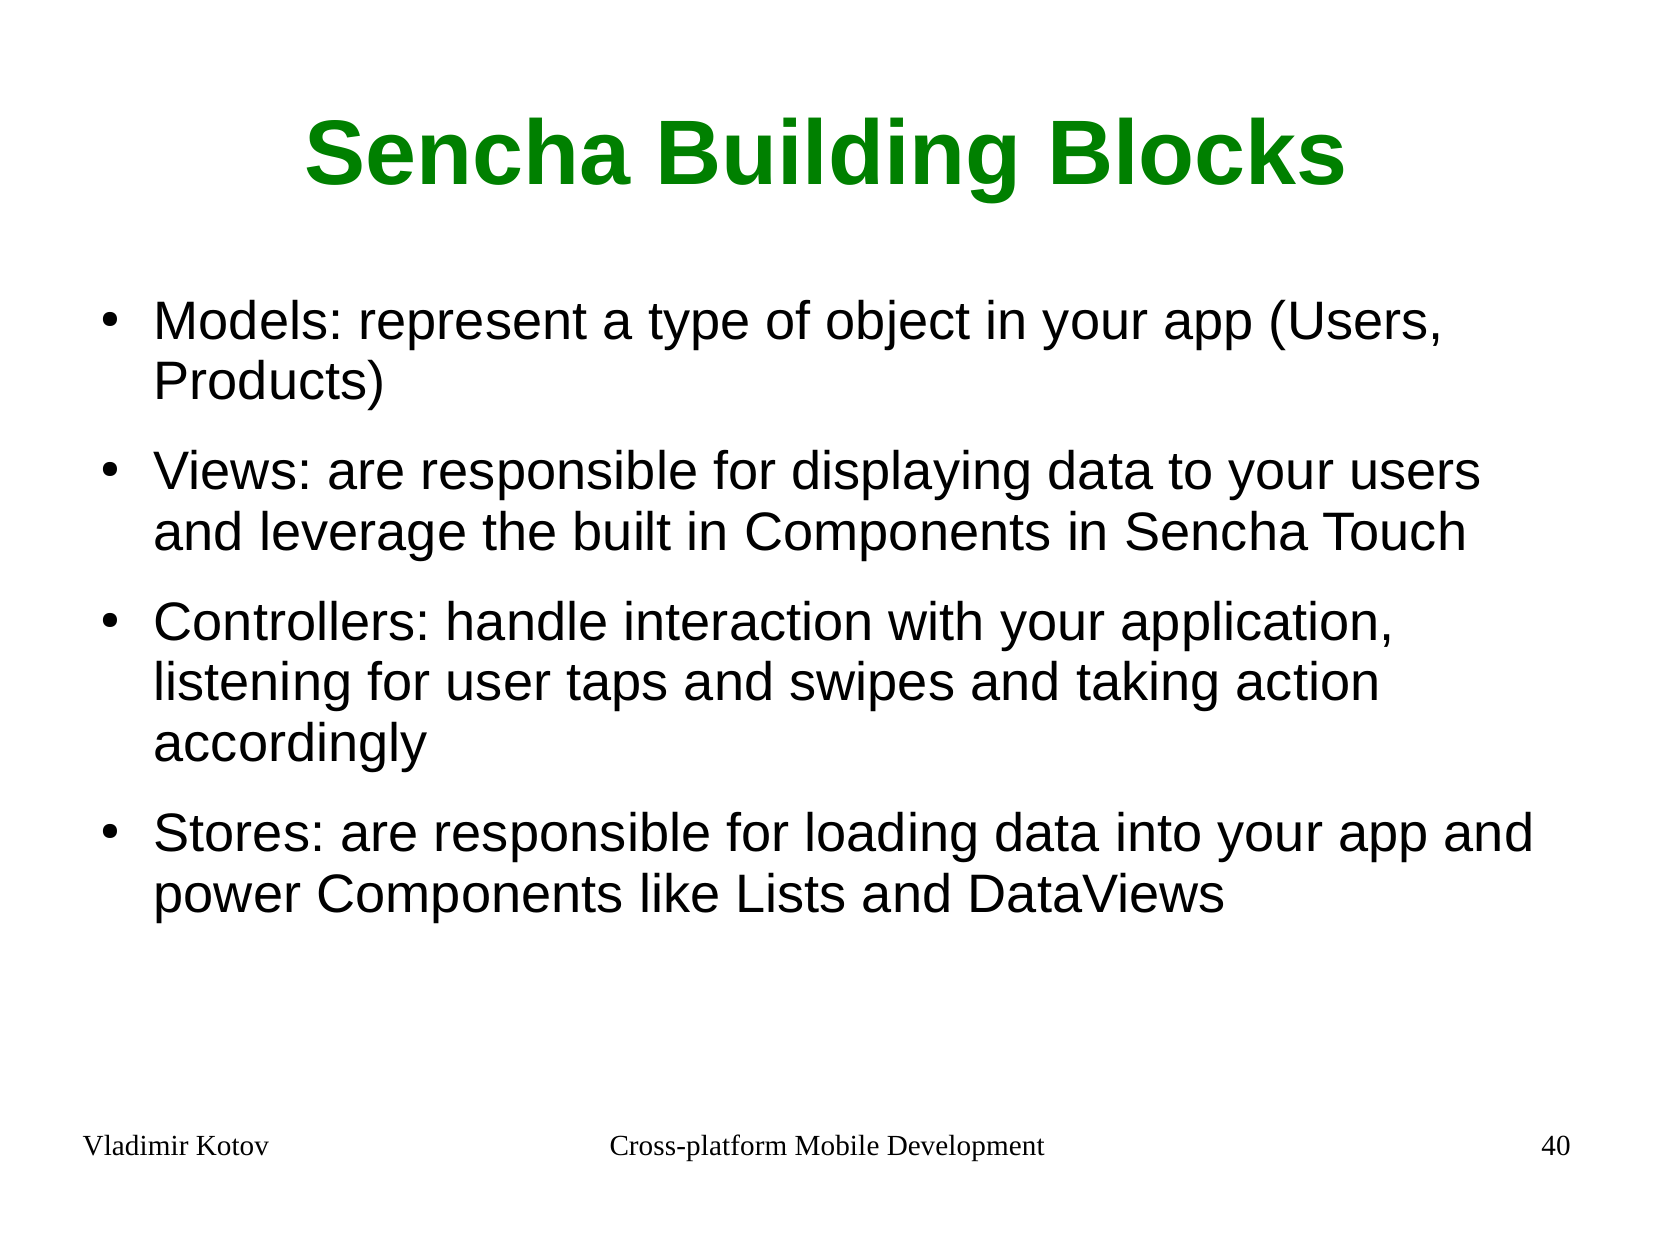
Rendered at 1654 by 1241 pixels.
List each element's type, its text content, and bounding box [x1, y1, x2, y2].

list Models: represent a type of object in your app (Users, Products) Views: are responsible for displaying data to your users and leverage the built in Components in Sencha Touch Controllers: handle interaction with your application, listening for user taps and swipes and taking action accordingly Stores: are responsible for loading data into your app and power Components like Lists and DataViews [82, 290, 1571, 1109]
title Sencha Building Blocks [82, 56, 1571, 250]
